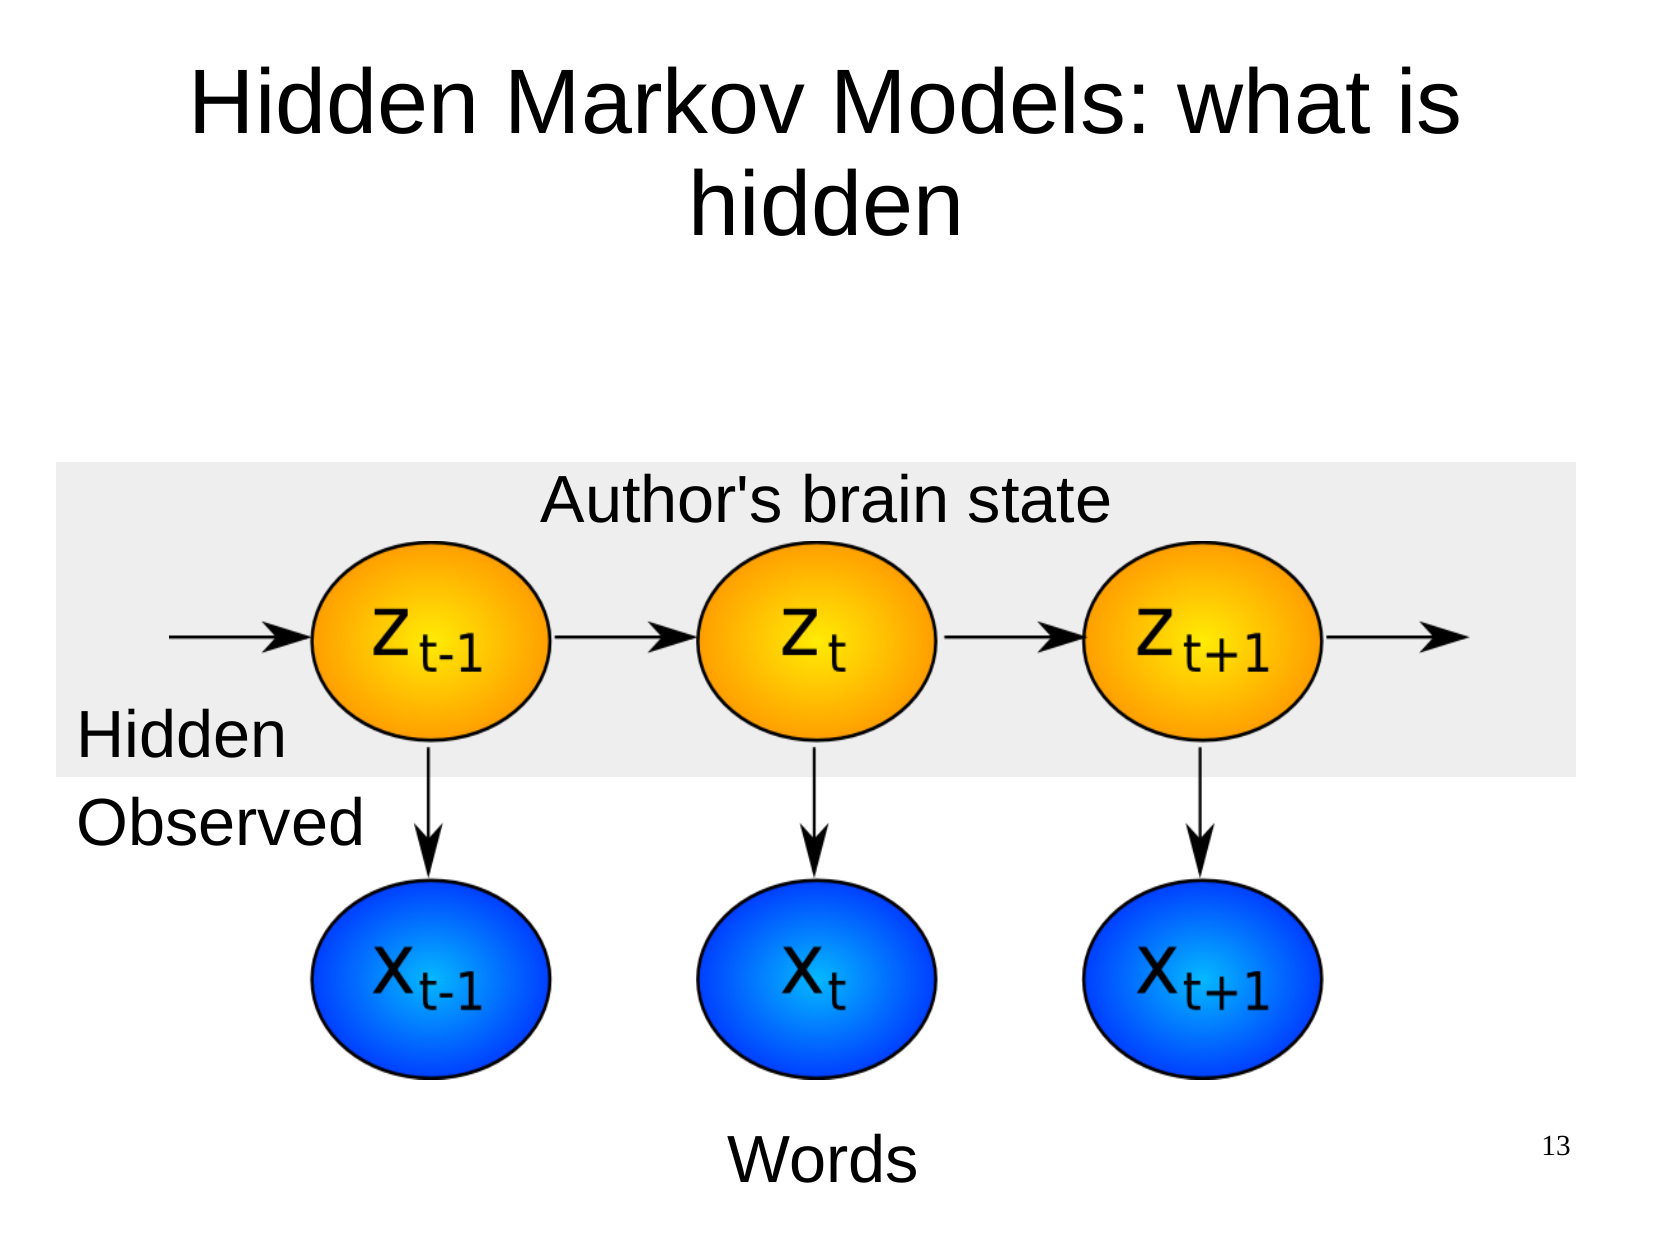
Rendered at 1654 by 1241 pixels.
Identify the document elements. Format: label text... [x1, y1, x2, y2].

title Hidden Markov Models: what is hidden [82, 49, 1571, 257]
text_box Hidden [61, 689, 545, 777]
picture [169, 541, 1470, 1080]
text_box Author's brain state [496, 454, 1157, 555]
text_box Observed [61, 777, 545, 882]
text_box [1157, 461, 1577, 778]
text_box Words [663, 1114, 984, 1205]
text_box [55, 461, 496, 778]
